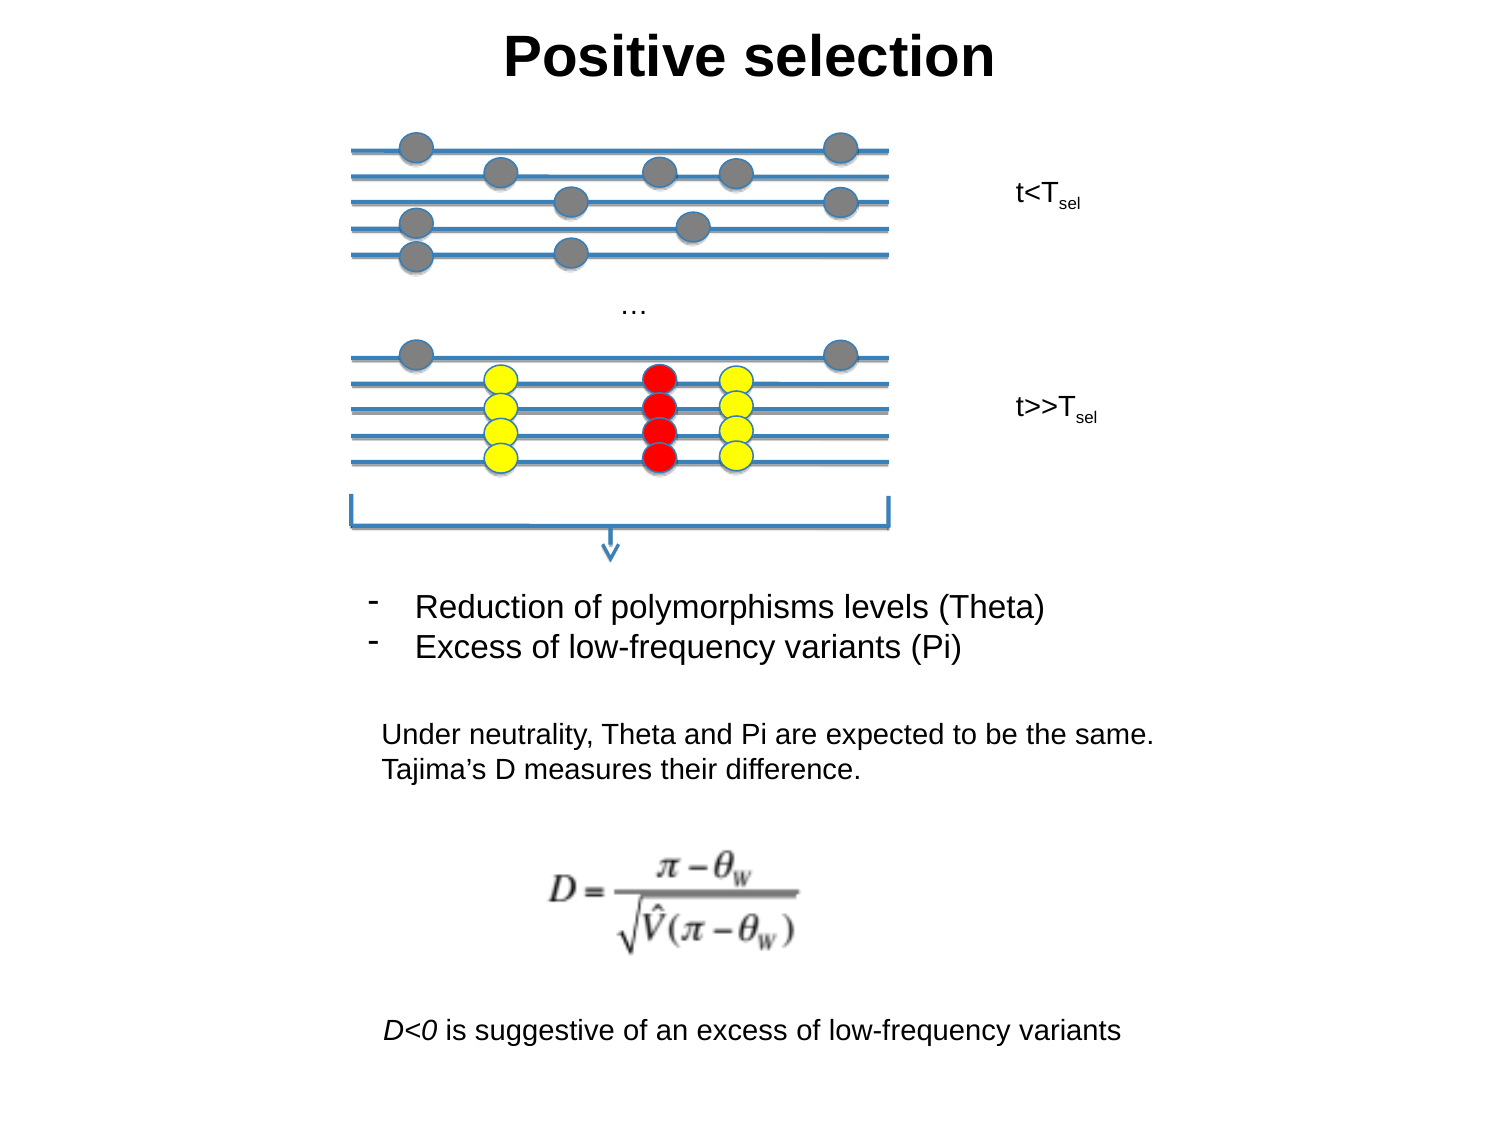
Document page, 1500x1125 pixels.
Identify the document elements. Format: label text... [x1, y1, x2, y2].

text_box [554, 187, 589, 217]
text_box [399, 241, 434, 272]
picture [543, 839, 805, 959]
text_box [399, 340, 434, 370]
text_box Under neutrality, Theta and Pi are expected to be the same. Tajima’s D measures their difference. [366, 707, 1171, 793]
text_box [676, 212, 711, 242]
text_box [823, 133, 858, 163]
text_box [554, 238, 589, 268]
text_box [823, 187, 858, 218]
text_box [642, 364, 677, 473]
text_box [642, 157, 677, 188]
text_box [719, 158, 754, 189]
text_box Reduction of polymorphisms levels (Theta) Excess of low-frequency variants (Pi) [353, 577, 1062, 673]
text_box t<Tsel [1001, 165, 1163, 221]
text_box [484, 157, 518, 188]
text_box [484, 365, 518, 474]
text_box … [604, 278, 664, 328]
text_box D<0 is suggestive of an excess of low-frequency variants [368, 1003, 1138, 1054]
title Positive selection [75, 3, 1425, 103]
text_box [719, 366, 754, 471]
text_box [399, 132, 434, 163]
text_box t>>Tsel [1001, 379, 1163, 435]
text_box [399, 208, 434, 239]
text_box [823, 340, 858, 371]
